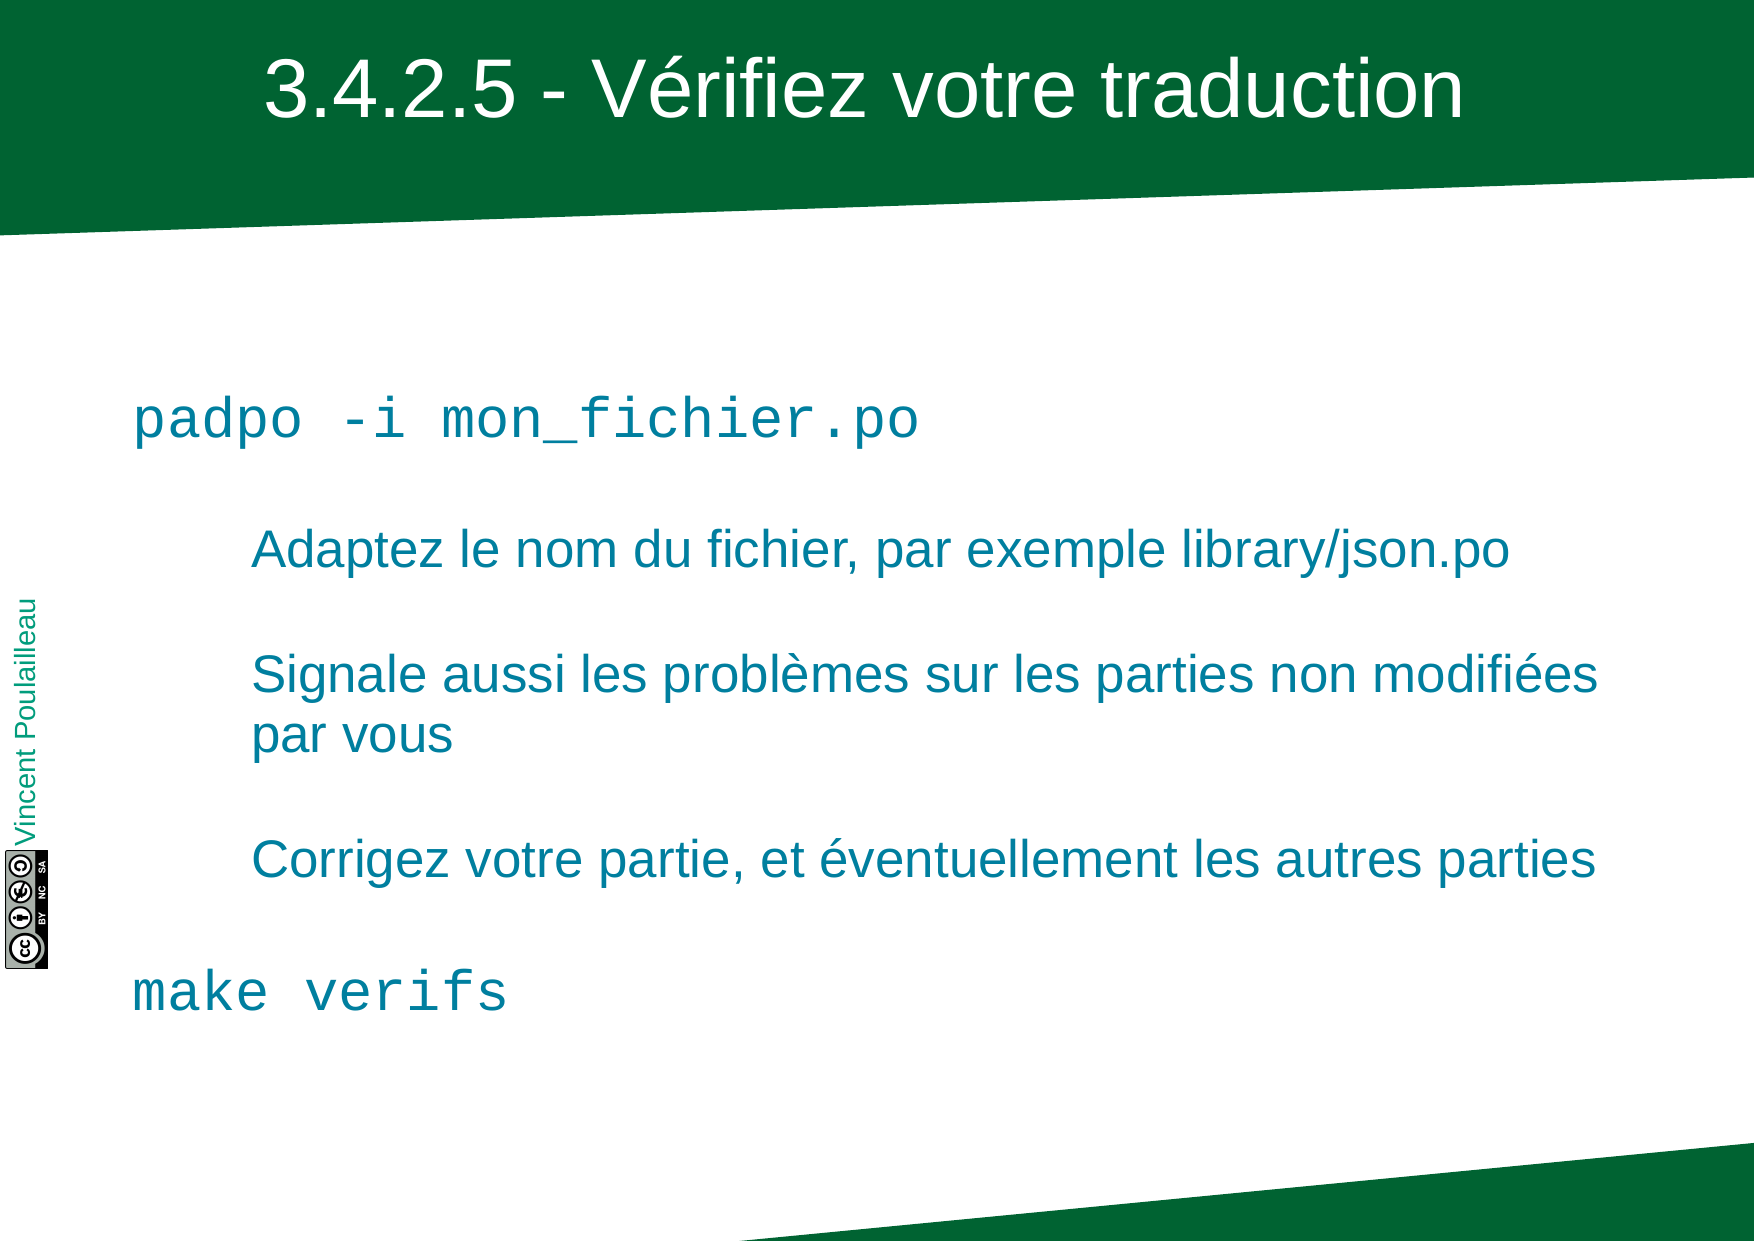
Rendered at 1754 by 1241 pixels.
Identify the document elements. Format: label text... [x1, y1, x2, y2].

text_box © 2019 Vincent Poulailleau [1, 448, 61, 1099]
picture [5, 850, 48, 969]
text_box [739, 1142, 1754, 1241]
text_box [0, 178, 1740, 236]
text_box padpo -i mon_fichier.po Adaptez le nom du fichier, par exemple library/json.po Signale aussi les problèmes sur les parties non modifiées par vous Corrigez votre partie, et éventuellement les autres parties make verifs [0, 178, 1754, 1241]
text_box 3.4.2.5 - Vérifiez votre traduction [0, 0, 1754, 178]
